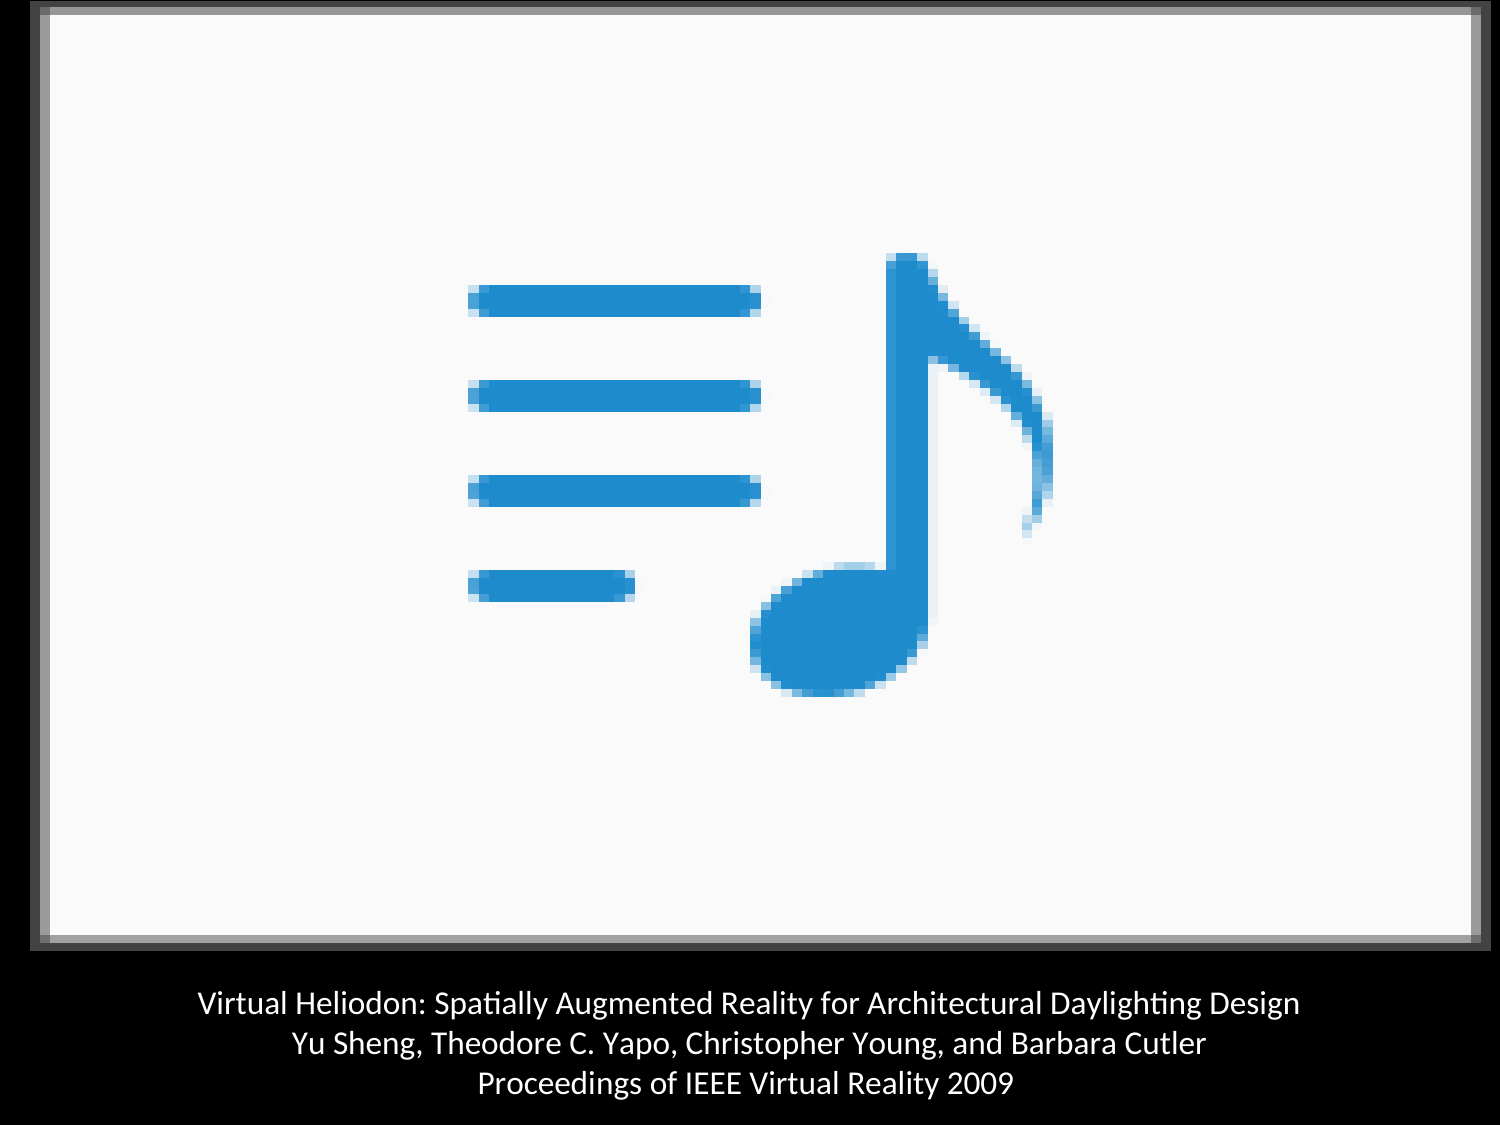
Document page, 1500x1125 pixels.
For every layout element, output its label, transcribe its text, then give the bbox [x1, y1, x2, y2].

text_box [29, 0, 1493, 952]
text_box Virtual Heliodon: Spatially Augmented Reality for Architectural Daylighting Design Yu Sheng, Theodore C. Yapo, Christopher Young, and Barbara Cutler Proceedings of IEEE Virtual Reality 2009 [0, 973, 1500, 1109]
